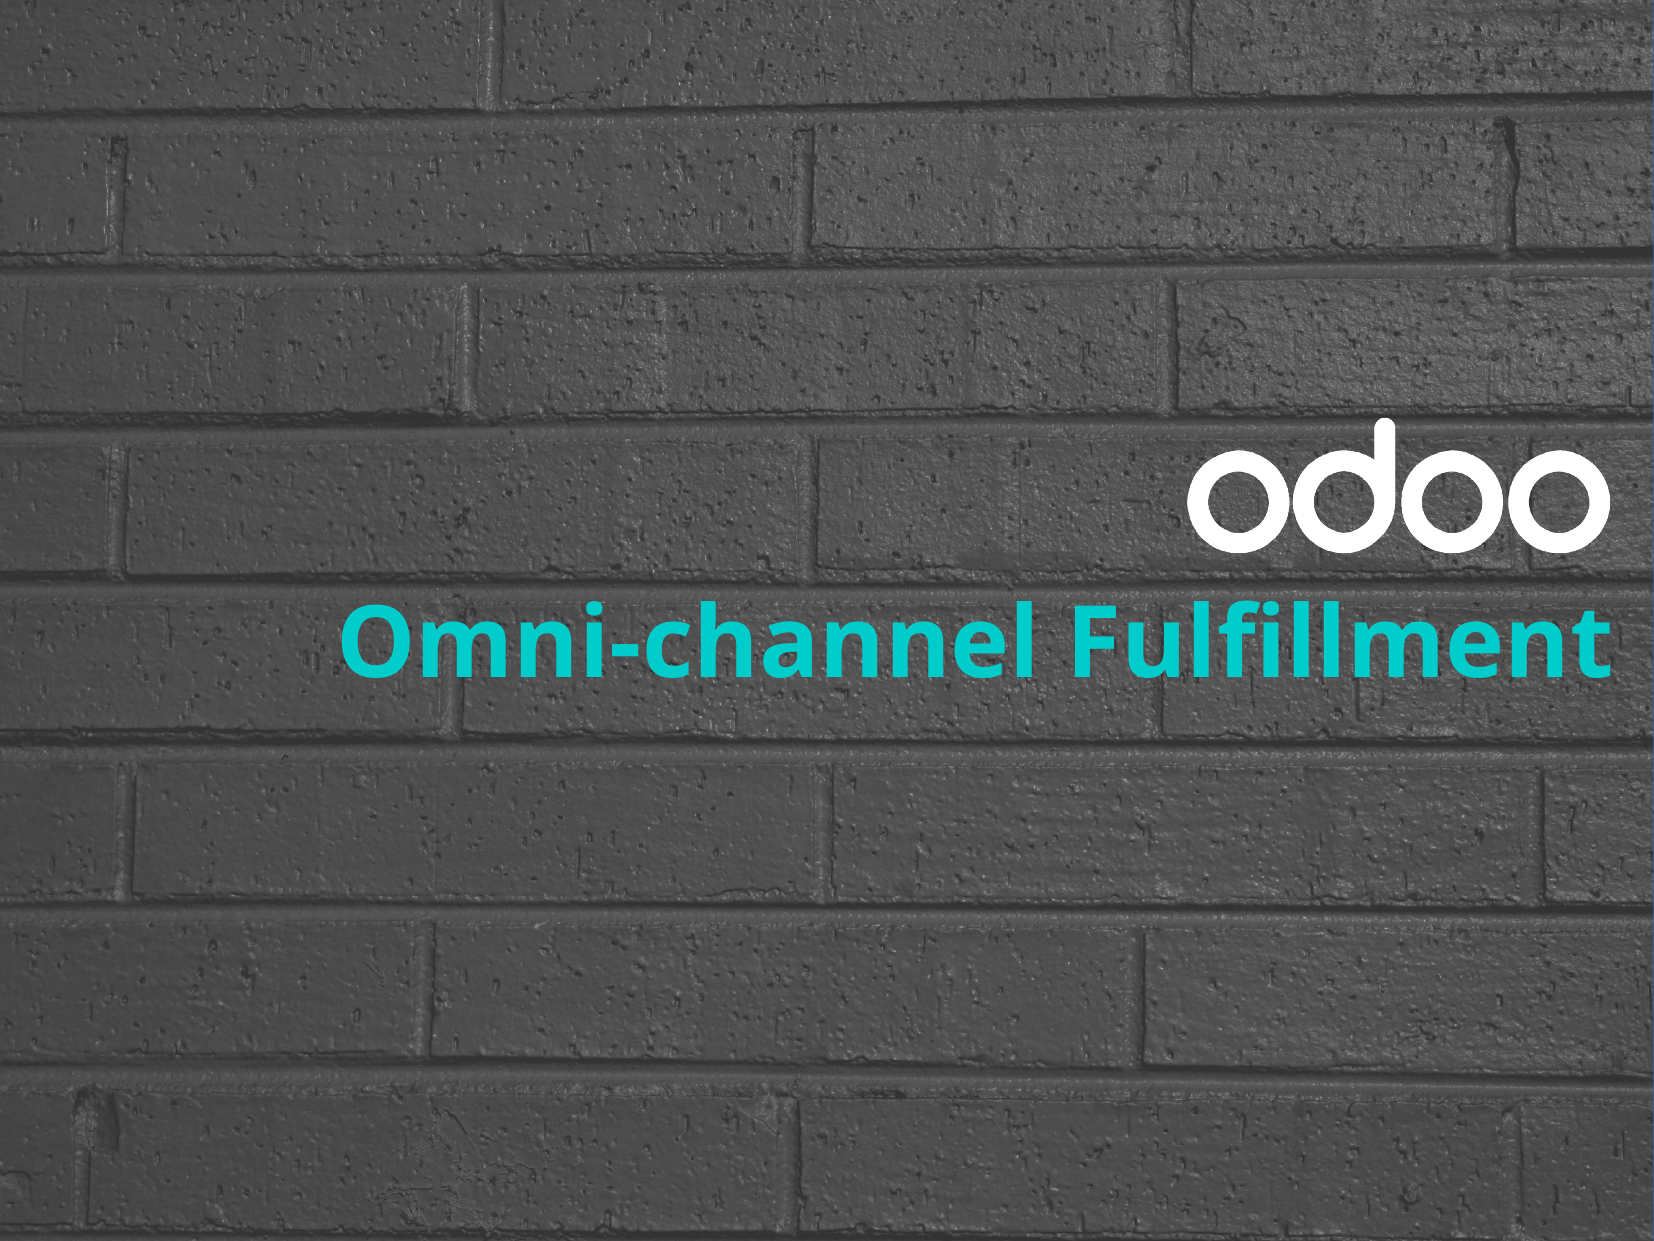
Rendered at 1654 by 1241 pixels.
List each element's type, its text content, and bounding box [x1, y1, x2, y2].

text_box Omni-channel Fulfillment [35, 562, 1630, 845]
picture [0, 0, 1654, 1241]
